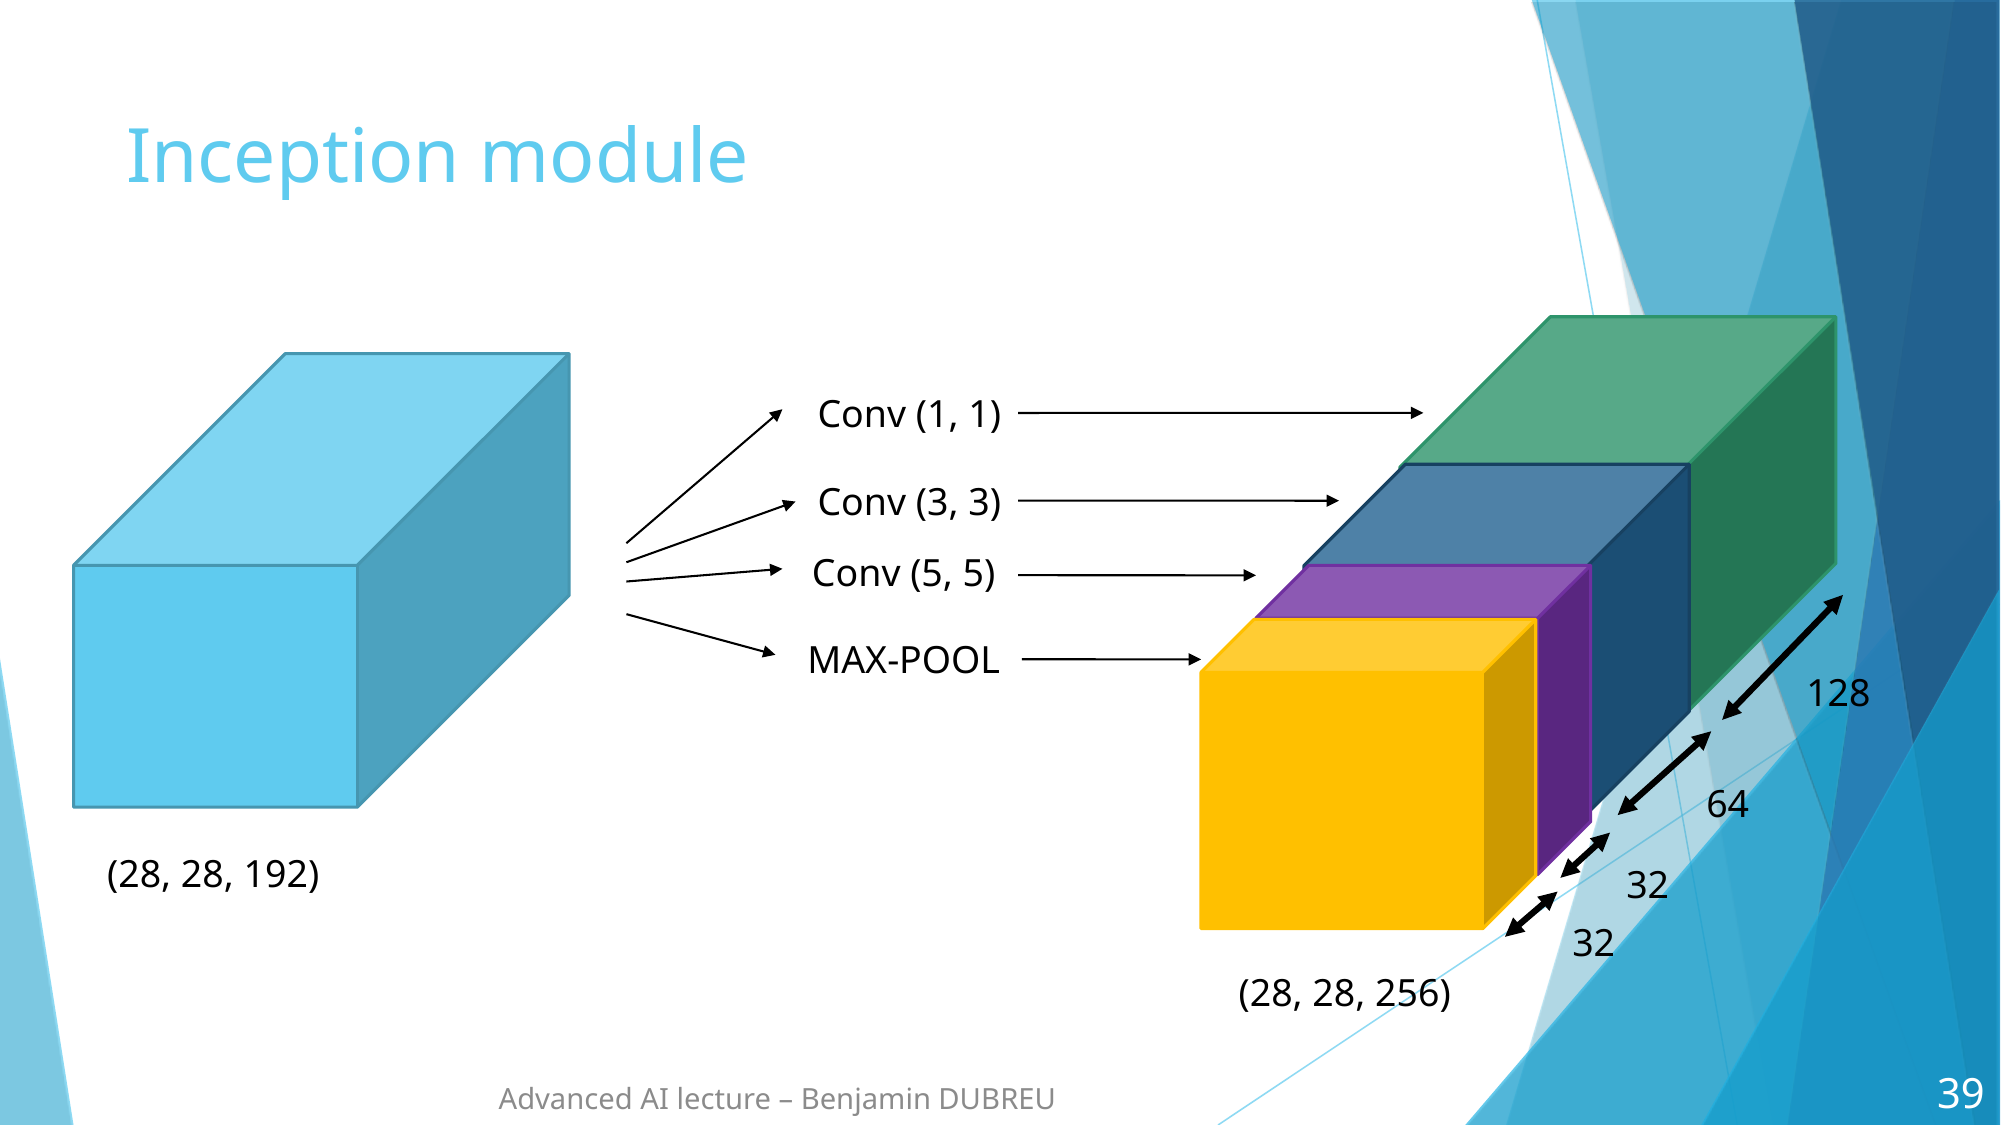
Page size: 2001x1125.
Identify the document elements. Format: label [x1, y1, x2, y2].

text_box [74, 354, 570, 808]
slide_number [1887, 1065, 2000, 1125]
text_box [797, 541, 1011, 602]
text_box [802, 470, 1017, 531]
text_box [802, 382, 1017, 443]
text_box [1557, 853, 1684, 972]
title [111, 99, 1522, 317]
text_box [1691, 773, 1764, 833]
footer [483, 1067, 1517, 1125]
text_box [1201, 318, 1836, 929]
text_box [1791, 661, 1886, 722]
text_box [1223, 961, 1466, 1022]
text_box [92, 842, 335, 903]
text_box [792, 628, 1015, 689]
